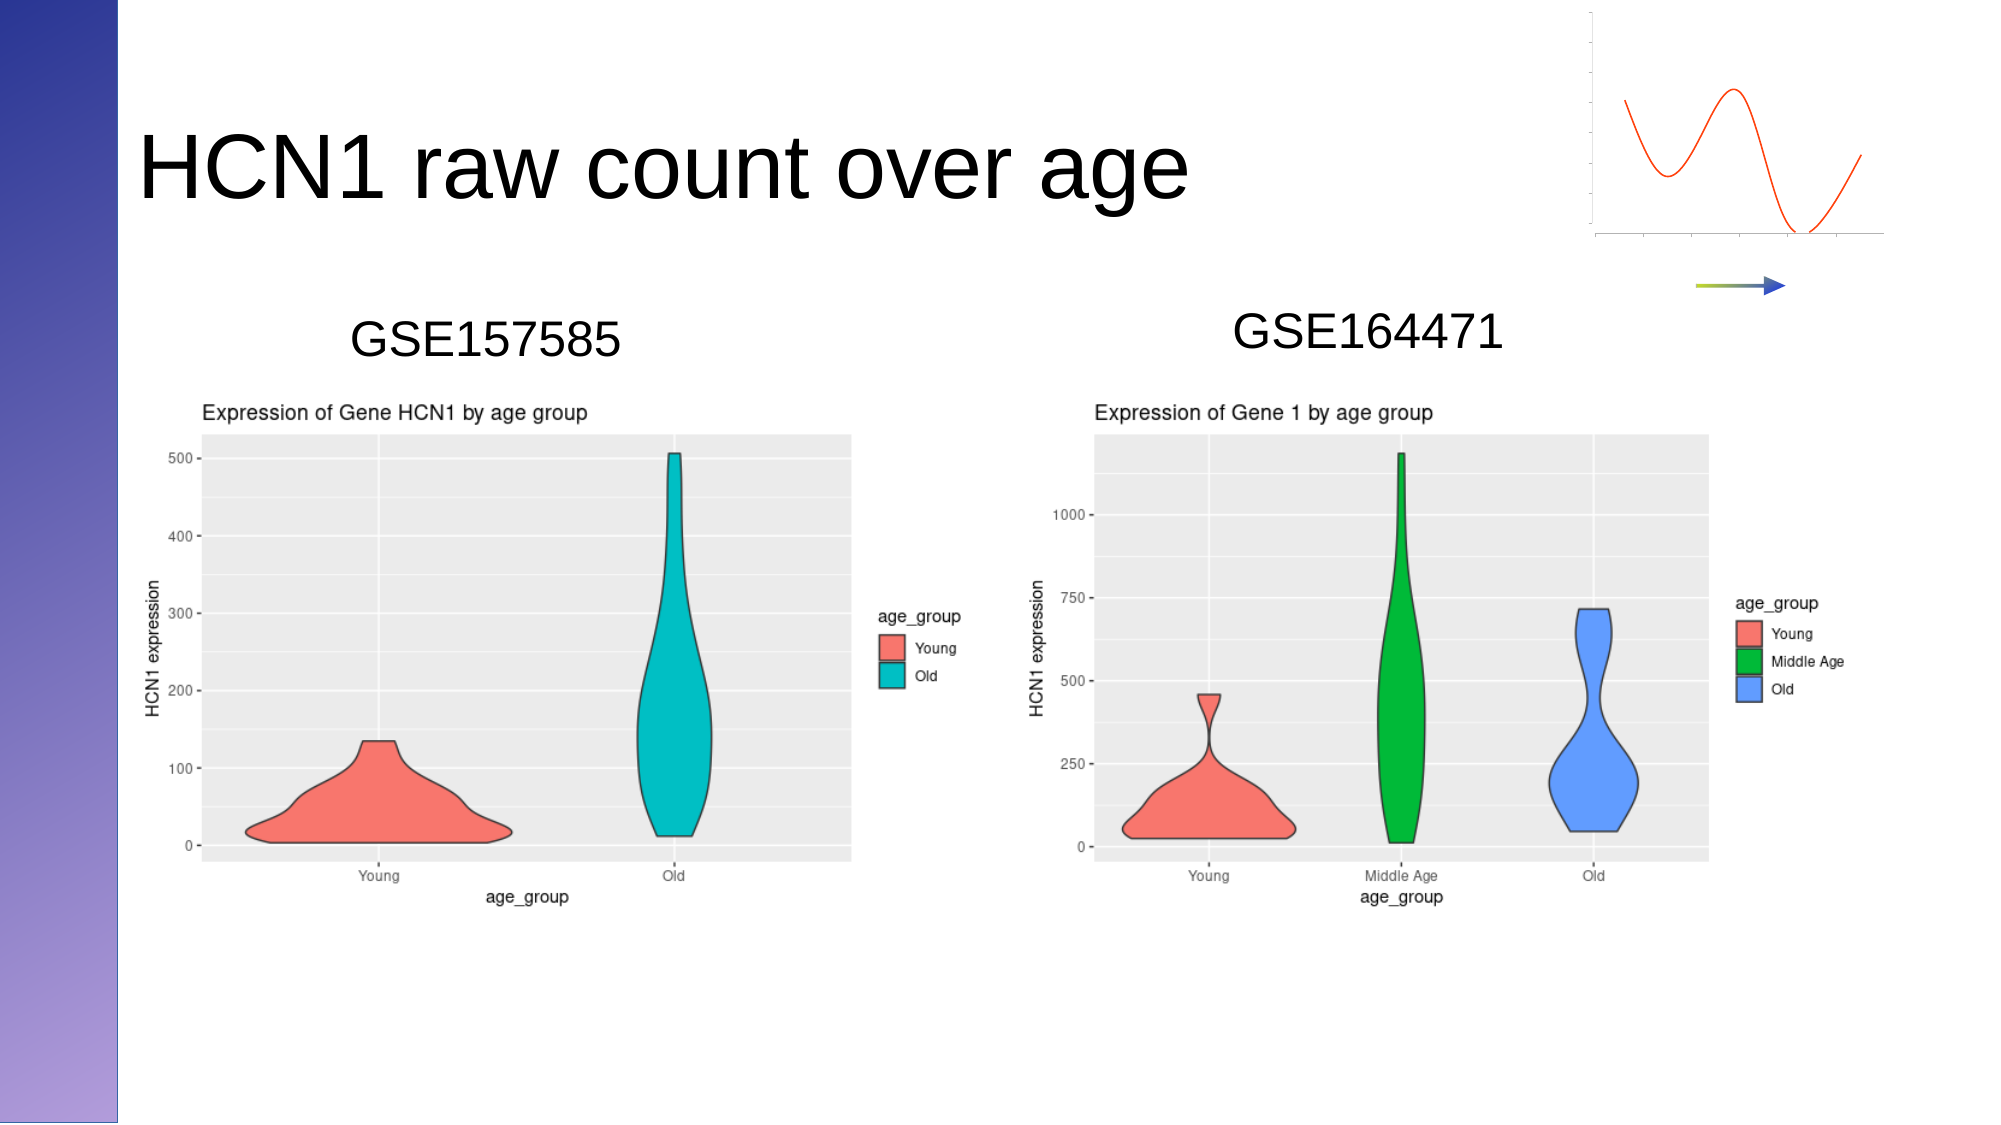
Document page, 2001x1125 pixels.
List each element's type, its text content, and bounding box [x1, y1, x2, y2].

text_box GSE157585 [334, 299, 637, 374]
text_box [0, 0, 118, 1123]
title HCN1 raw count over age [137, 59, 1863, 277]
text_box [1695, 276, 1786, 296]
picture [1021, 396, 1863, 916]
picture [1594, 88, 1884, 238]
picture [1588, 11, 1593, 224]
text_box GSE164471 [1217, 290, 1520, 366]
picture [137, 396, 979, 916]
